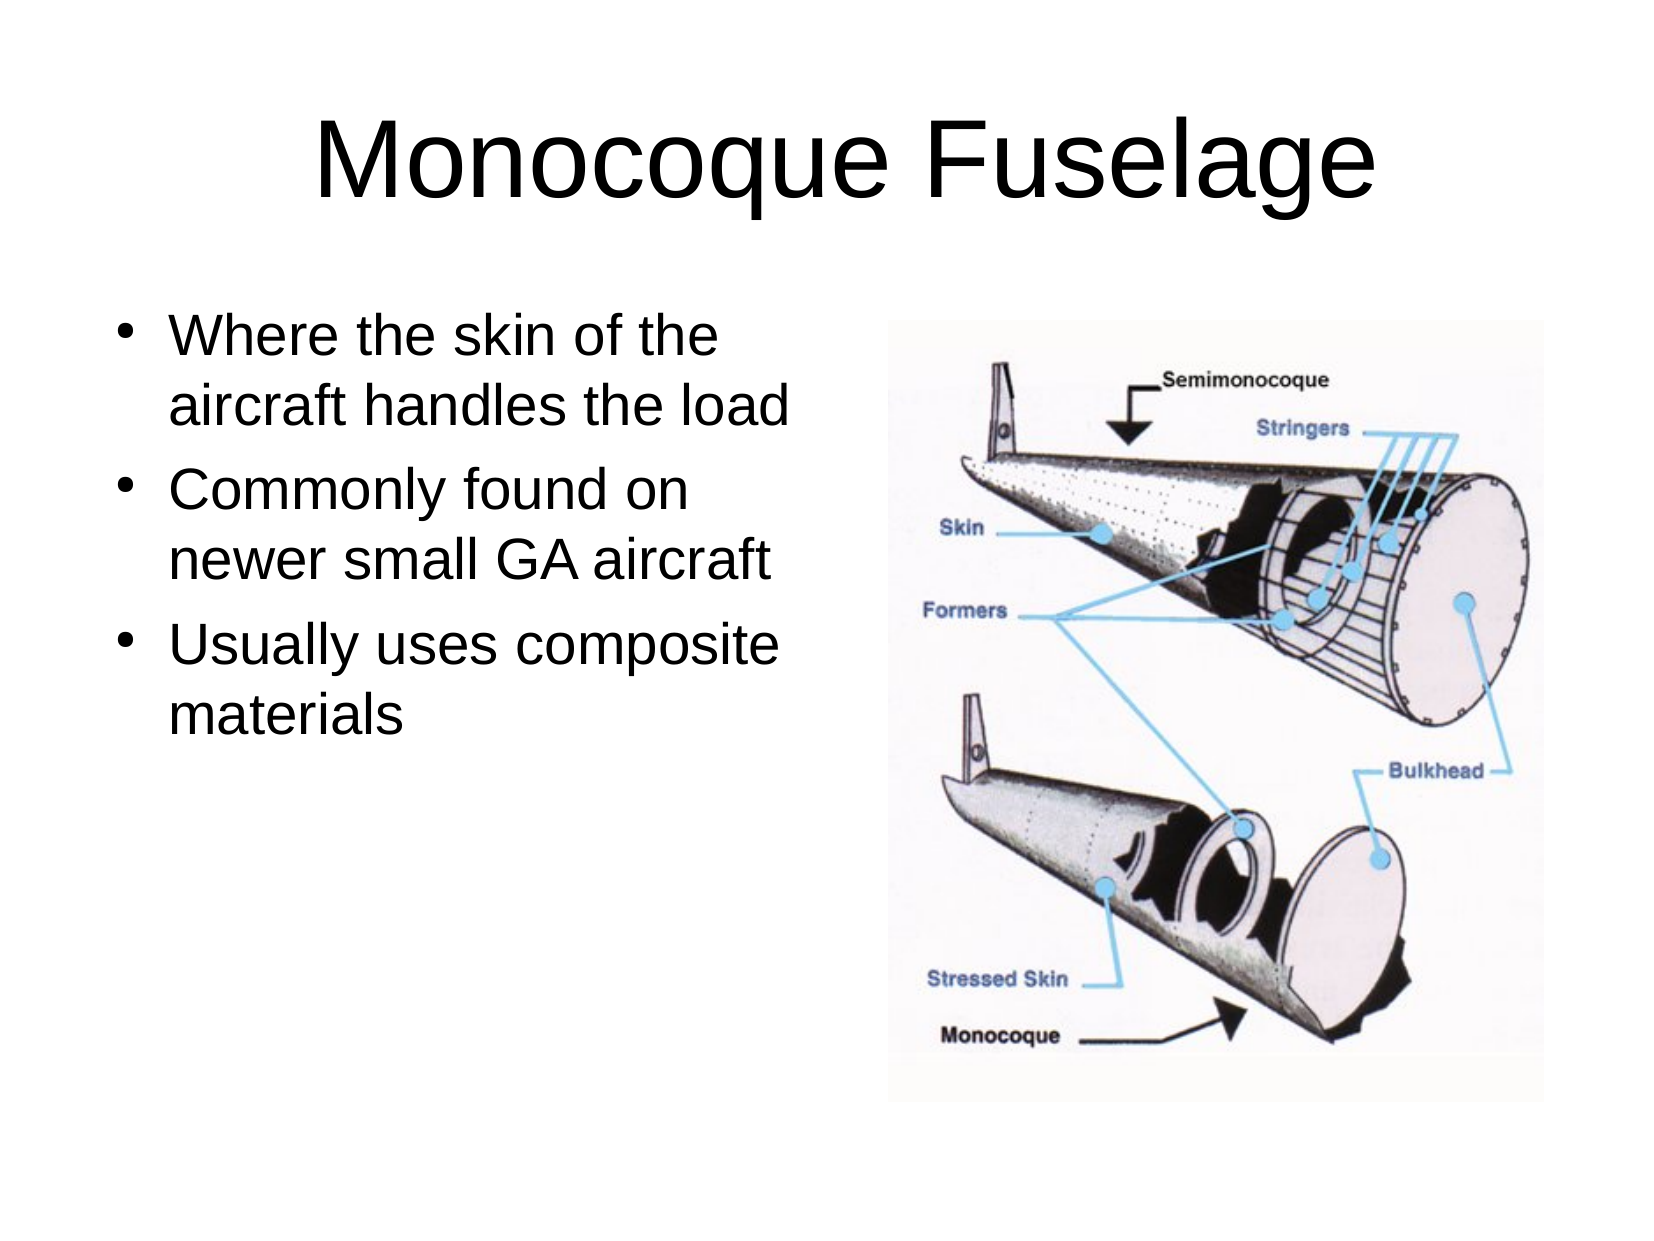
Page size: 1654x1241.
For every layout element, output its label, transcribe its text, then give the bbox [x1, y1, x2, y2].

list Where the skin of the aircraft handles the load Commonly found on newer small GA aircraft Usually uses composite materials [82, 289, 813, 1108]
picture [888, 320, 1544, 1102]
title Monocoque Fuselage [82, 49, 1571, 257]
